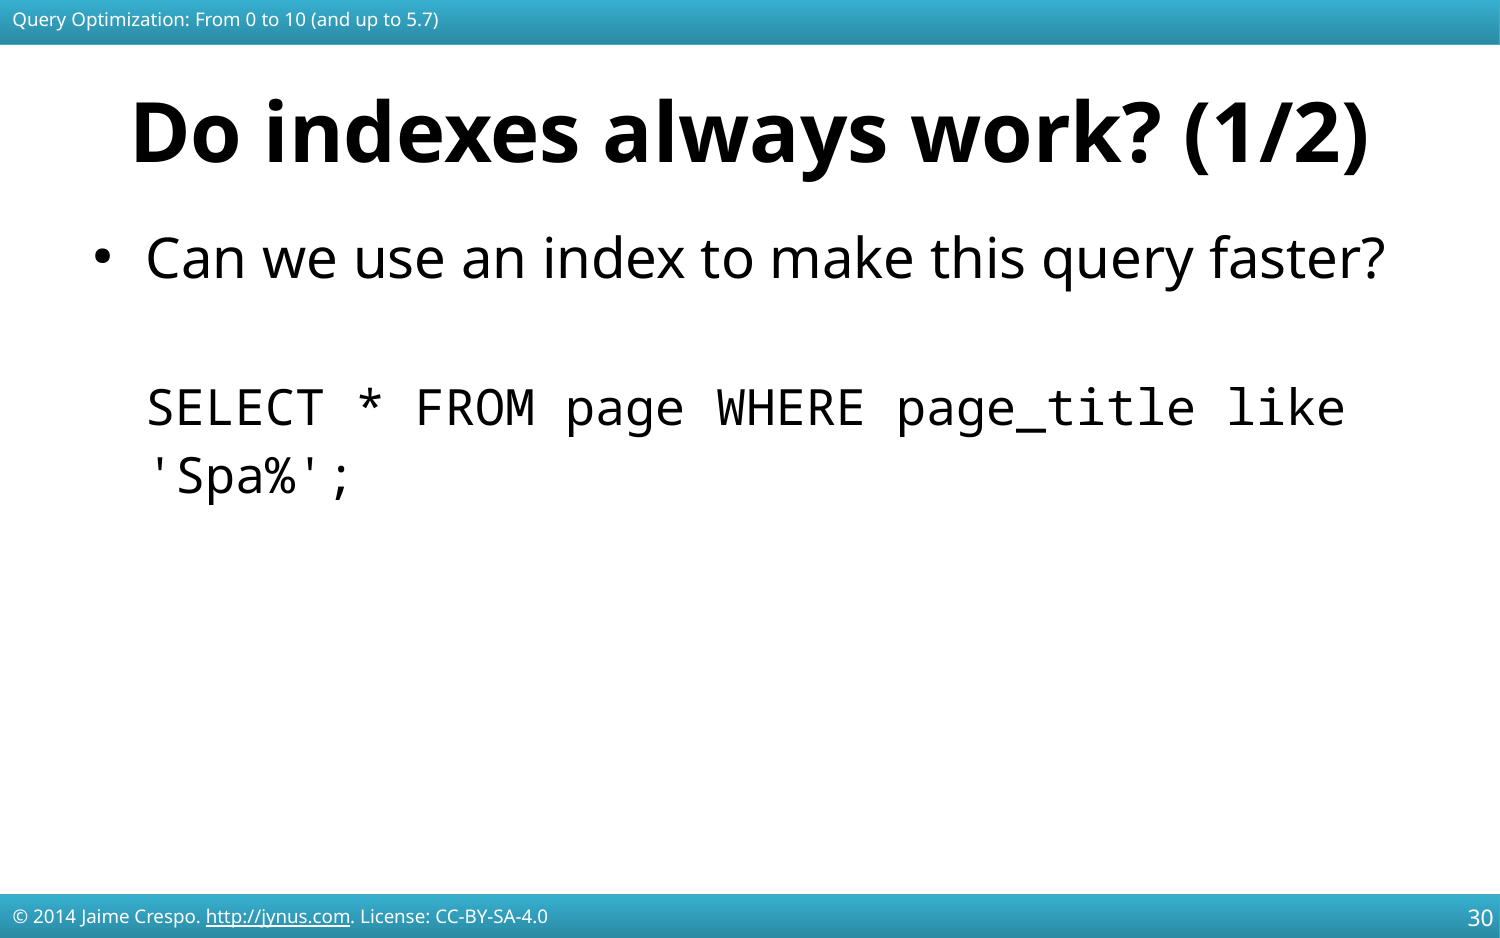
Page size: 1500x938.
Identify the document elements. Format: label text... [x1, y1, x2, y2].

title Do indexes always work? (1/2) [75, 41, 1425, 218]
list Can we use an index to make this query faster? SELECT * FROM page WHERE page_title like 'Spa%'; [75, 218, 1425, 876]
